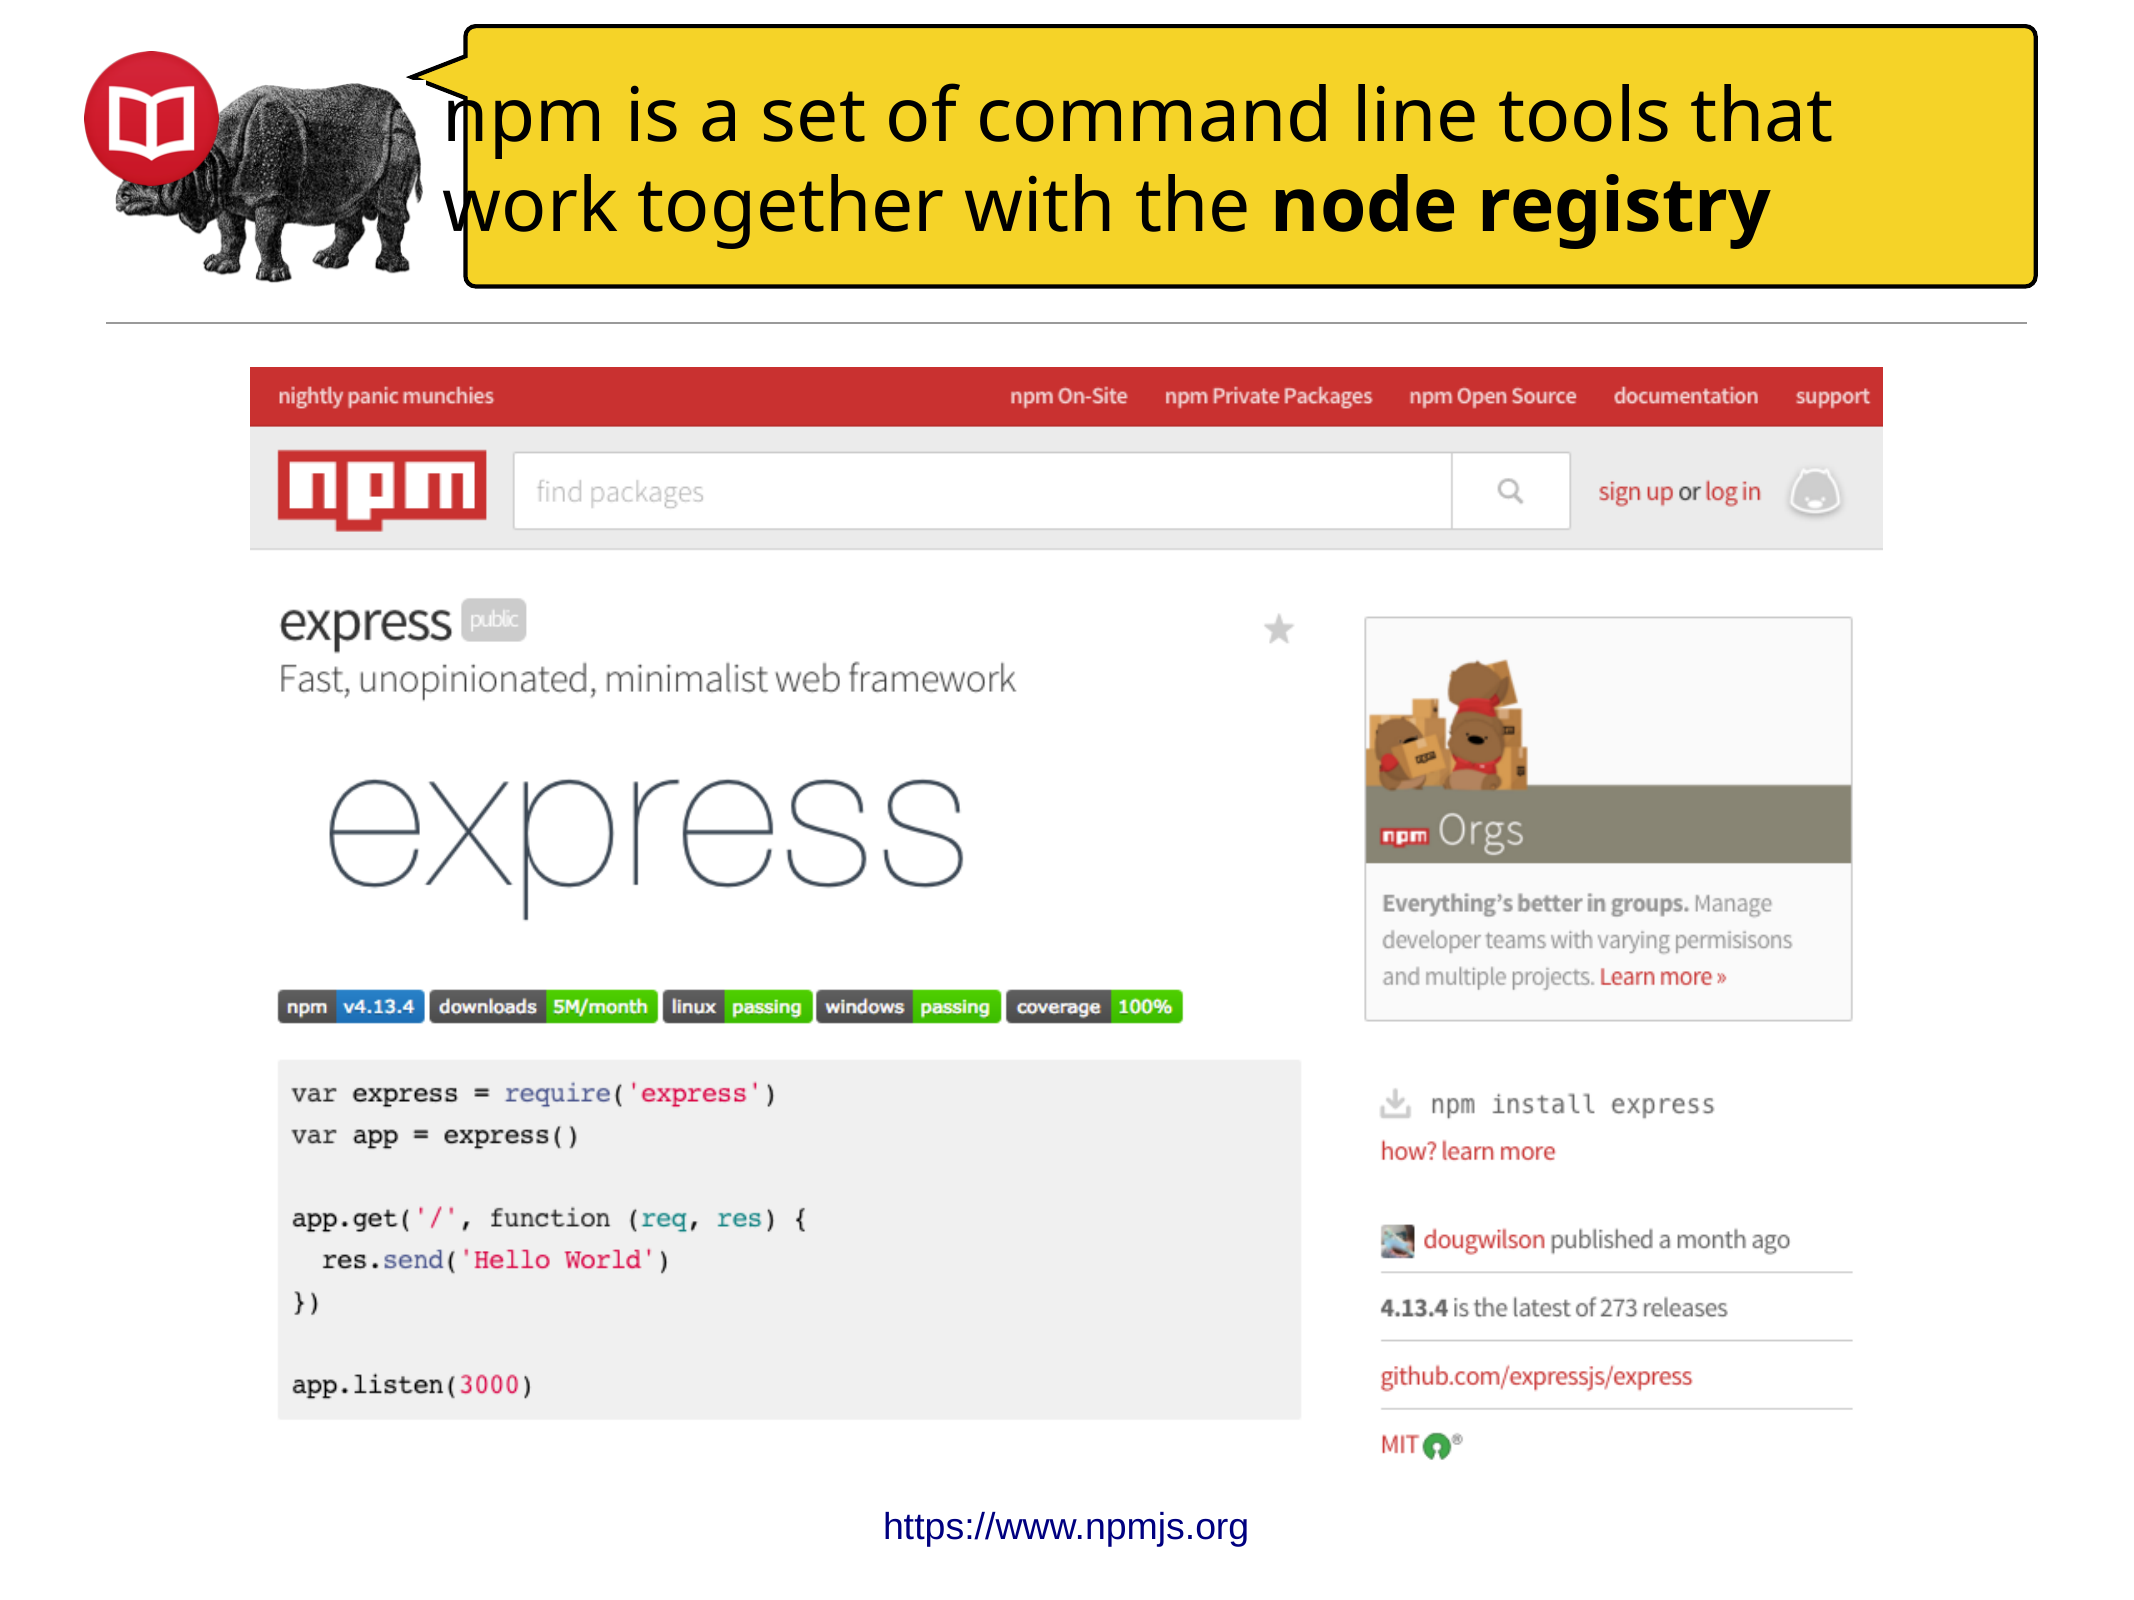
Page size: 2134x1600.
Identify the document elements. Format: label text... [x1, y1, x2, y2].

picture [84, 51, 426, 287]
picture [250, 367, 1883, 1475]
text_box npm is a set of command line tools that work together with the node registry [411, 26, 2036, 287]
text_box https://www.npmjs.org [874, 1493, 1259, 1556]
